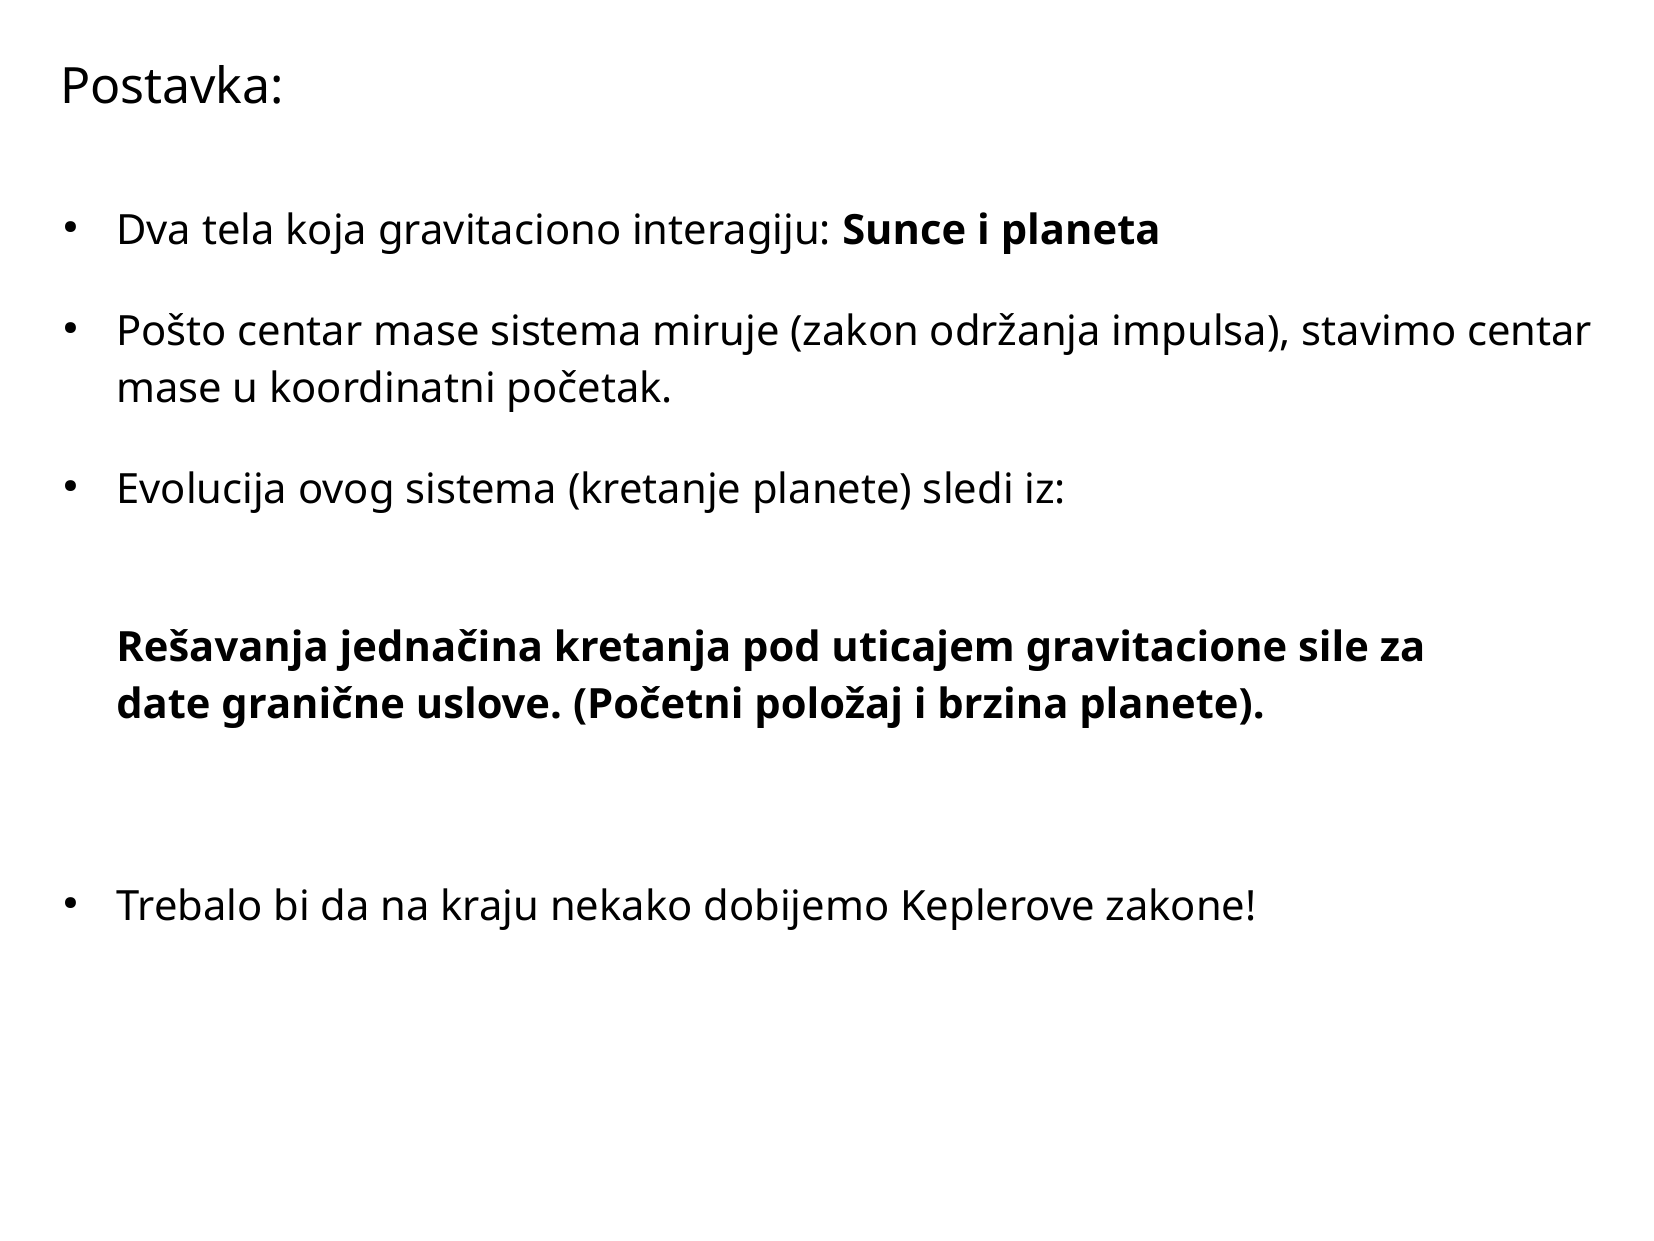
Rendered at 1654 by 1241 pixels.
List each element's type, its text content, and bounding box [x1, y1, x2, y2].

list Dva tela koja gravitaciono interagiju: Sunce i planeta Pošto centar mase sistema miruje (zakon održanja impulsa), stavimo centar mase u koordinatni početak. Evolucija ovog sistema (kretanje planete) sledi iz: Rešavanja jednačina kretanja pod uticajem gravitacione sile za date granične uslove. (Početni položaj i brzina planete). Trebalo bi da na kraju nekako dobijemo Keplerove zakone! [45, 199, 1635, 1173]
title Postavka: [59, 17, 1648, 150]
